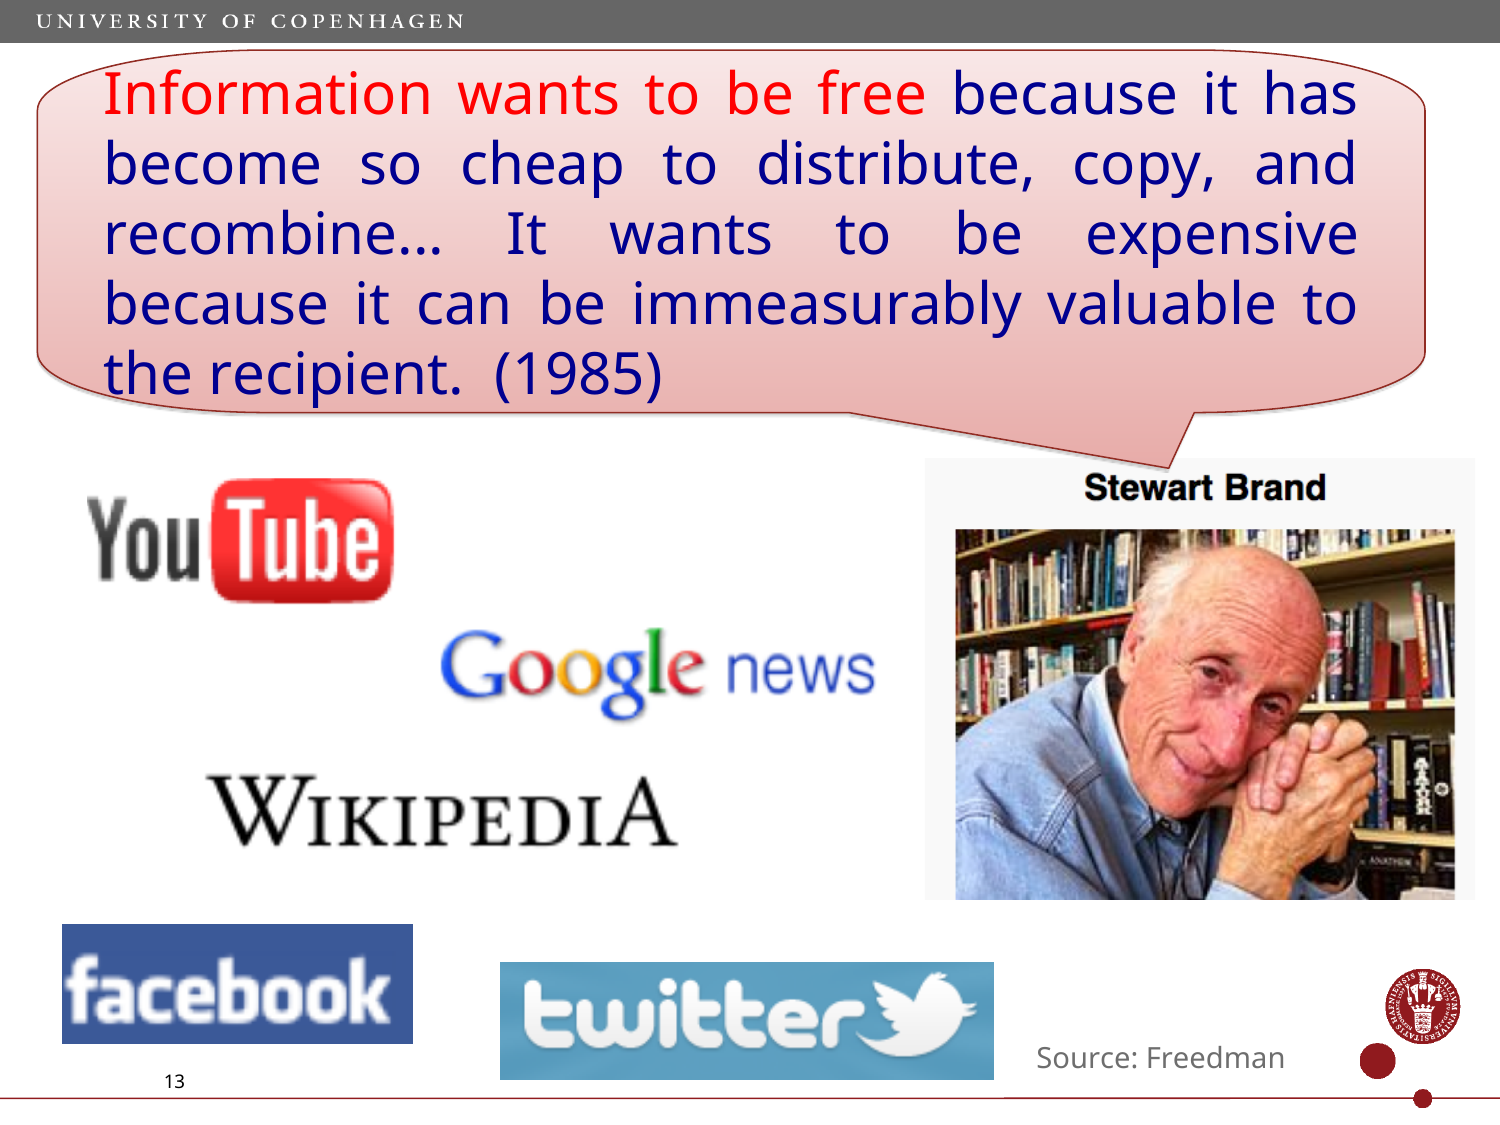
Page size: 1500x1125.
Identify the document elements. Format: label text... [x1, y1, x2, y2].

picture [87, 462, 409, 613]
picture [0, 910, 1500, 1122]
text_box <number> [163, 1070, 514, 1094]
text_box Source: Freedman [1021, 1031, 1341, 1083]
picture [181, 749, 713, 876]
picture [924, 458, 1476, 901]
text_box Information wants to be free because it has become so cheap to distribute, copy, and recombine... It wants to be expensive because it can be immeasurably valuable to the recipient. (1985) [37, 50, 1426, 469]
picture [425, 599, 897, 729]
